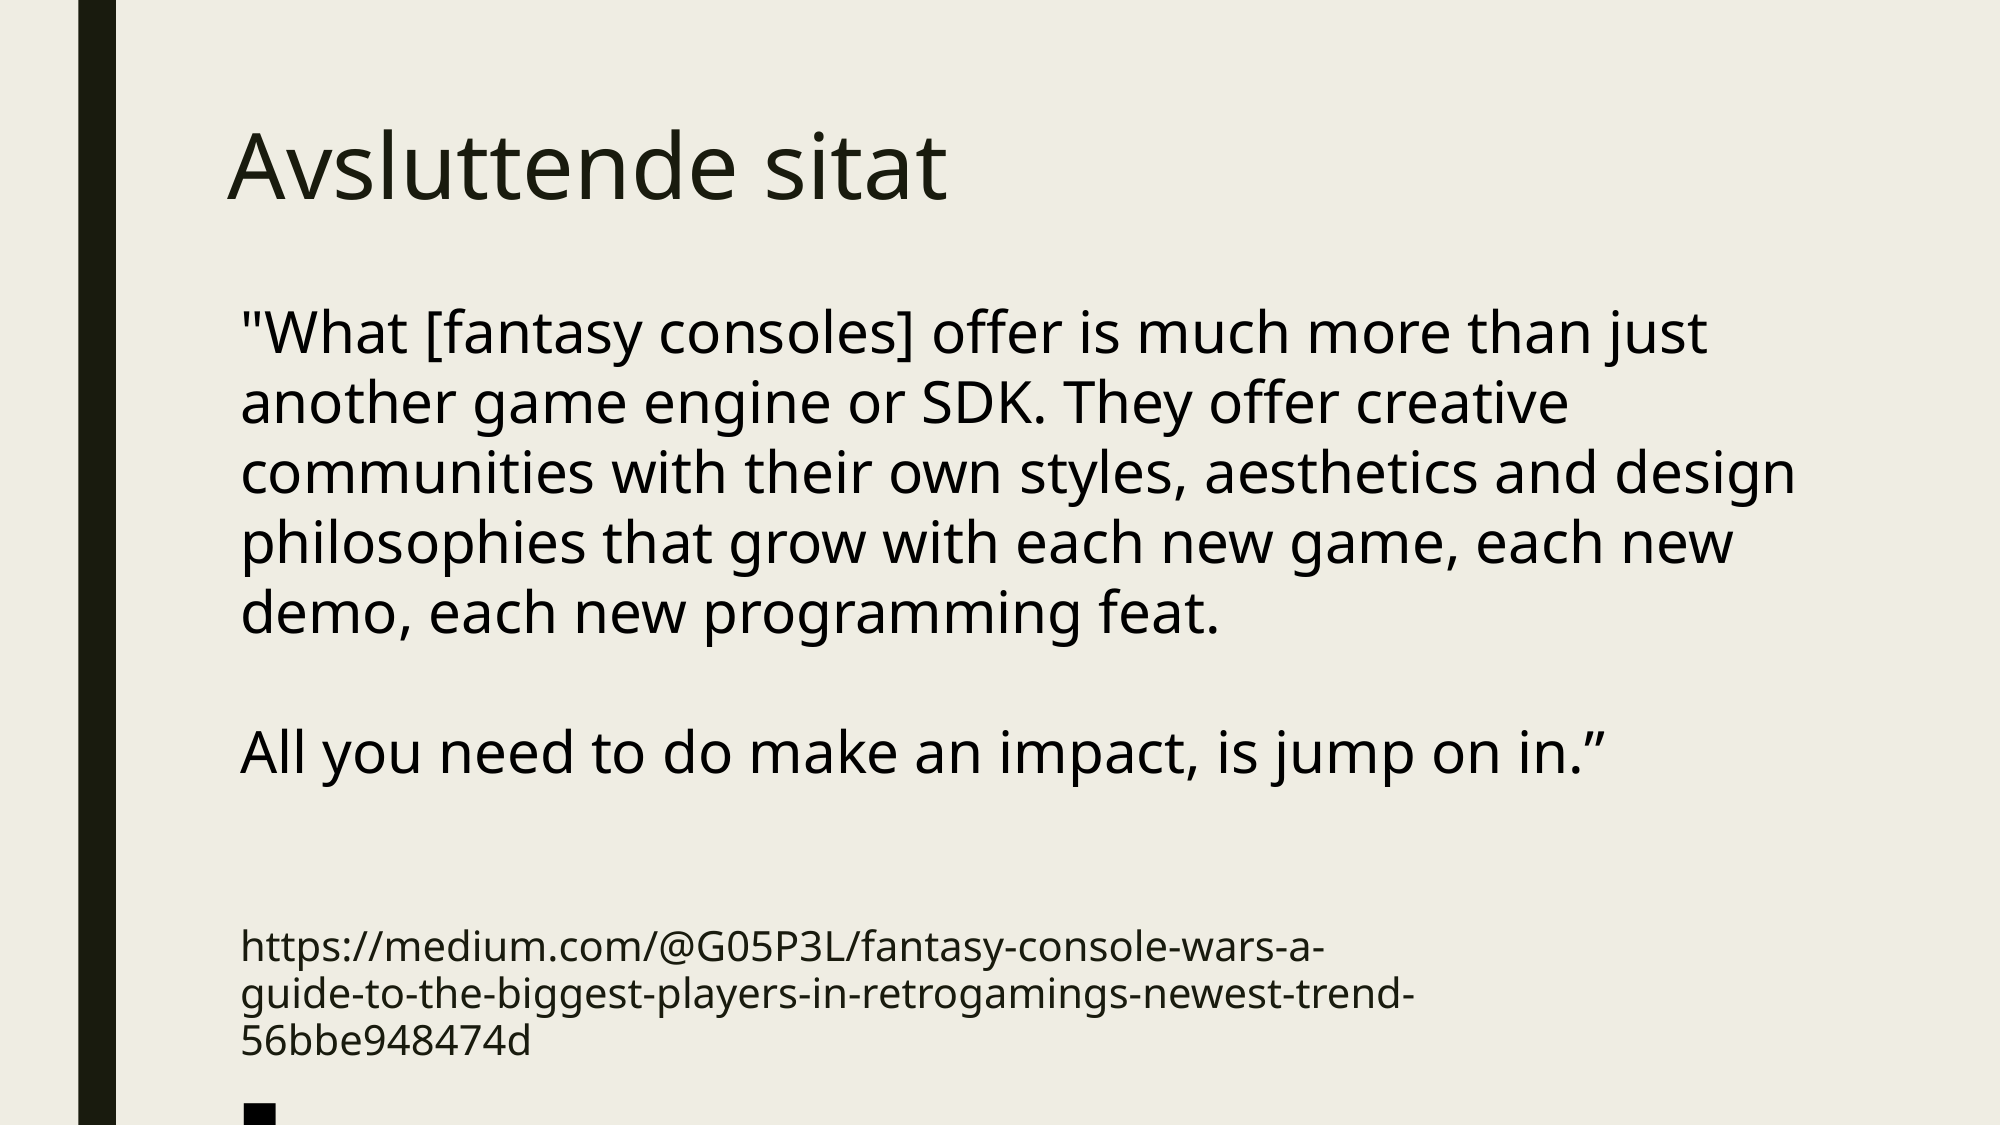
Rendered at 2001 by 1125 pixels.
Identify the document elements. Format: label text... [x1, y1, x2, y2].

title Avsluttende sitat [212, 113, 1788, 358]
list https://medium.com/@G05P3L/fantasy-console-wars-a-guide-to-the-biggest-players-in-retrogamings-newest-trend-56bbe948474d [225, 845, 1447, 1125]
text_box "What [fantasy consoles] offer is much more than just another game engine or SDK. They offer creative communities with their own styles, aesthetics and design philosophies that grow with each new game, each new demo, each new programming feat. All you need to do make an impact, is jump on in.” [225, 320, 1903, 761]
